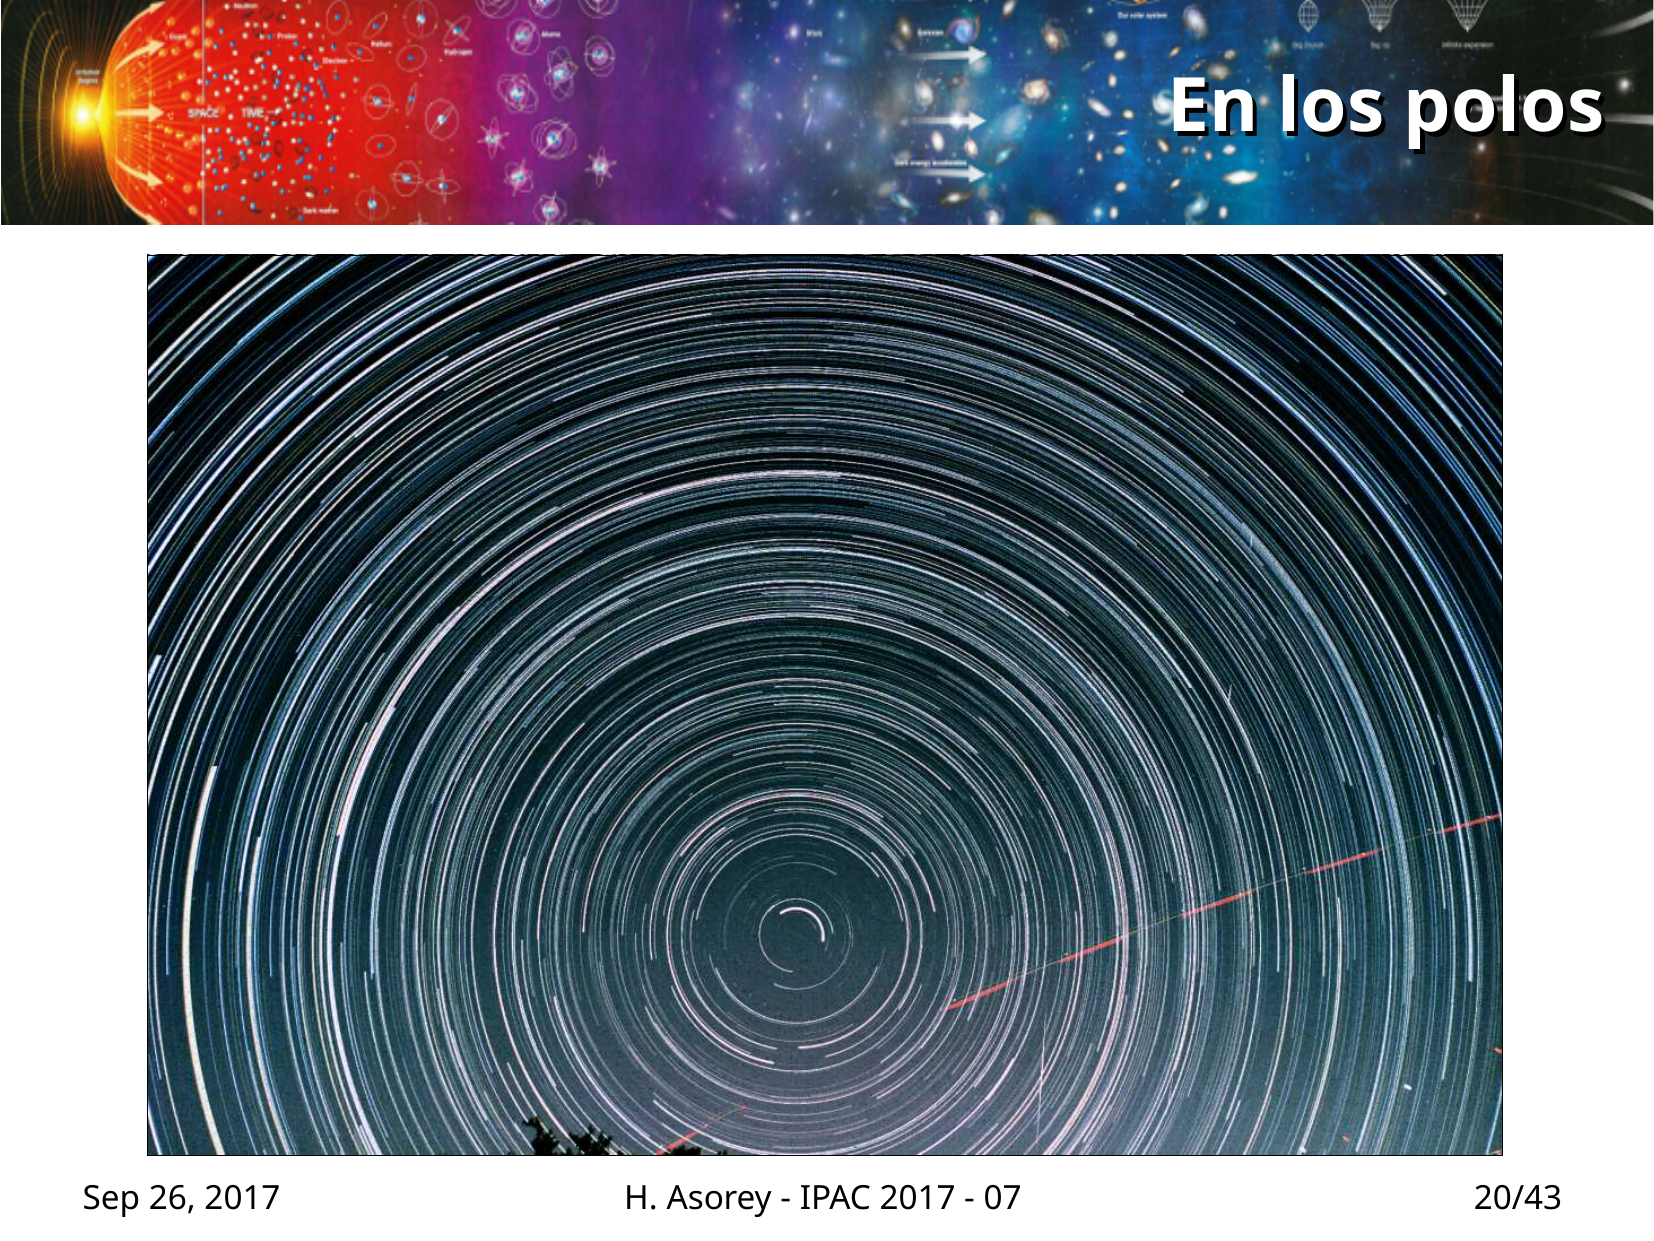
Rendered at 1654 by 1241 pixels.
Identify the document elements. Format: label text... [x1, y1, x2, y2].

picture [1, 0, 1654, 225]
title En los polos [45, 15, 1606, 191]
picture [147, 254, 1503, 1156]
